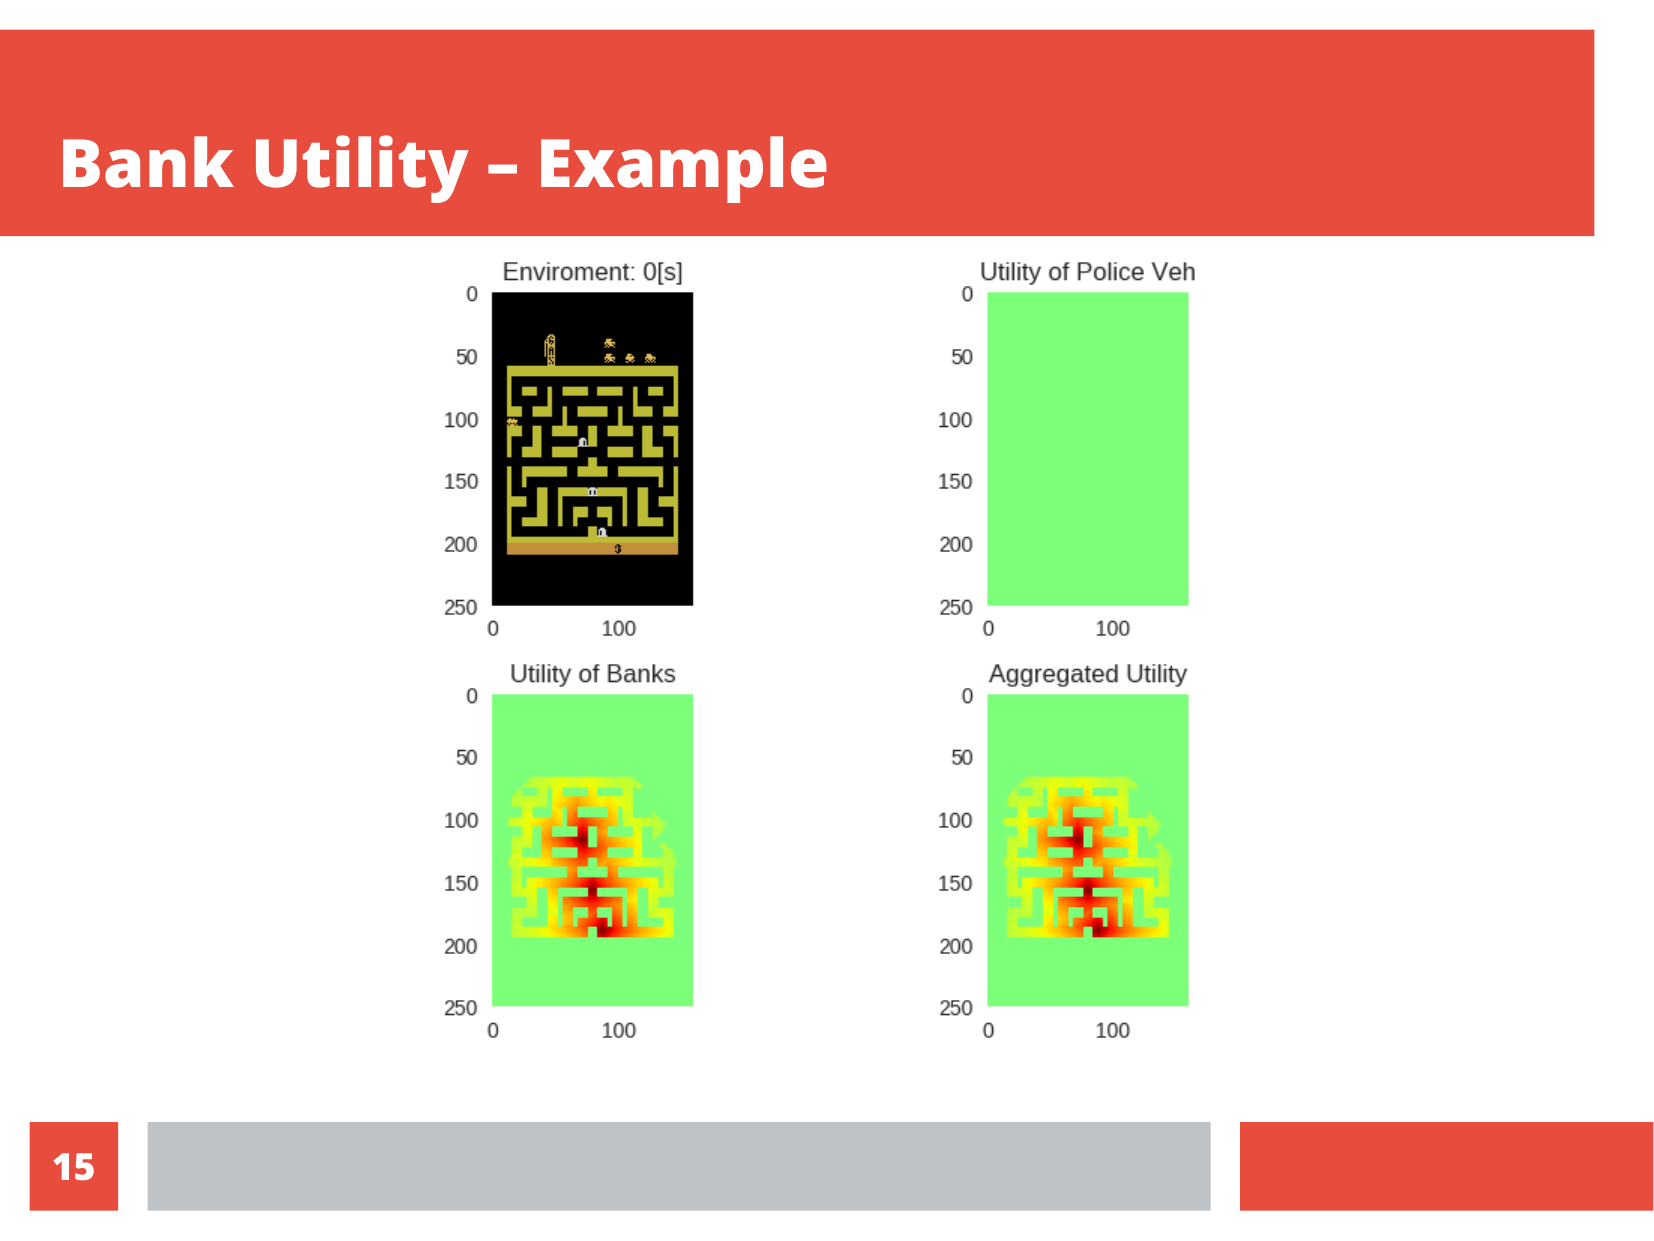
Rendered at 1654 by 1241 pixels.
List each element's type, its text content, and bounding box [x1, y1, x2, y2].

picture [240, 240, 1441, 1066]
title Bank Utility – Example [59, 59, 1595, 207]
